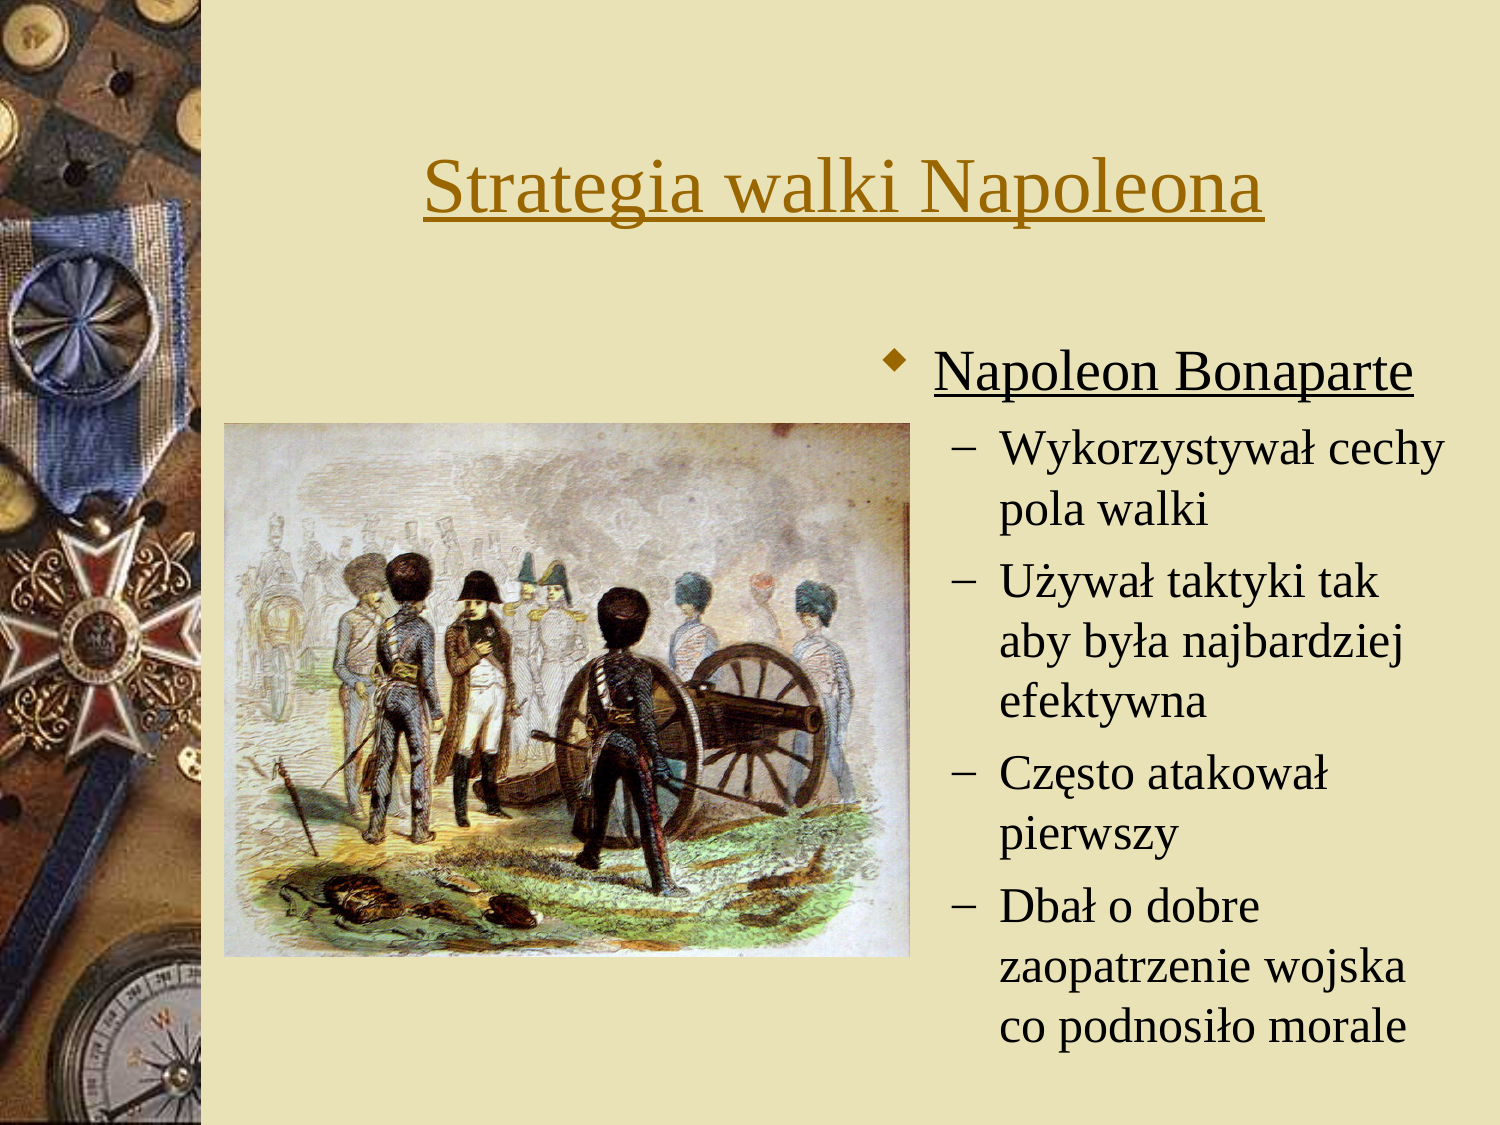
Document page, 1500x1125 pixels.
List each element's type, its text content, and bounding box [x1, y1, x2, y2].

picture [224, 423, 910, 957]
picture [0, 0, 201, 1125]
text_box Napoleon Bonaparte Wykorzystywał cechy pola walki Używał taktyki tak aby była najbardziej efektywna Często atakował pierwszy Dbał o dobre zaopatrzenie wojska co podnosiło morale [862, 324, 1476, 1001]
text_box Strategia walki Napoleona [224, 87, 1463, 276]
